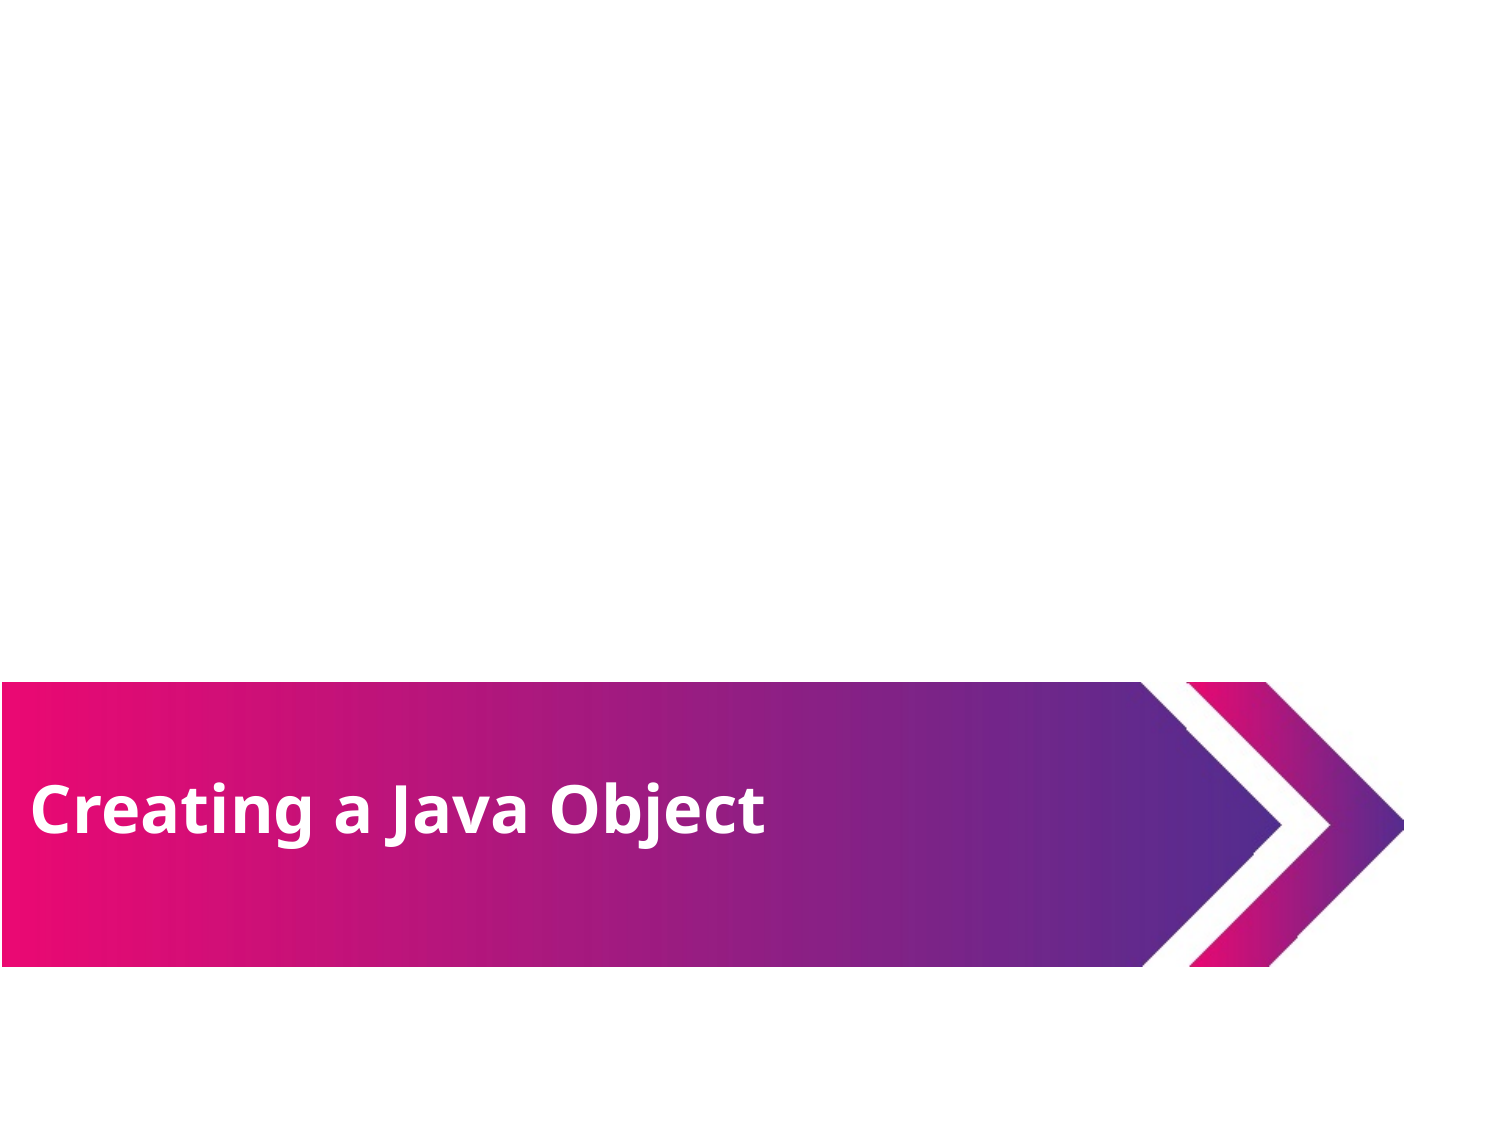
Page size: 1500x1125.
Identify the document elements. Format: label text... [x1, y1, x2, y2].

text_box Creating a Java Object [15, 758, 1155, 890]
picture [2, 682, 1404, 967]
